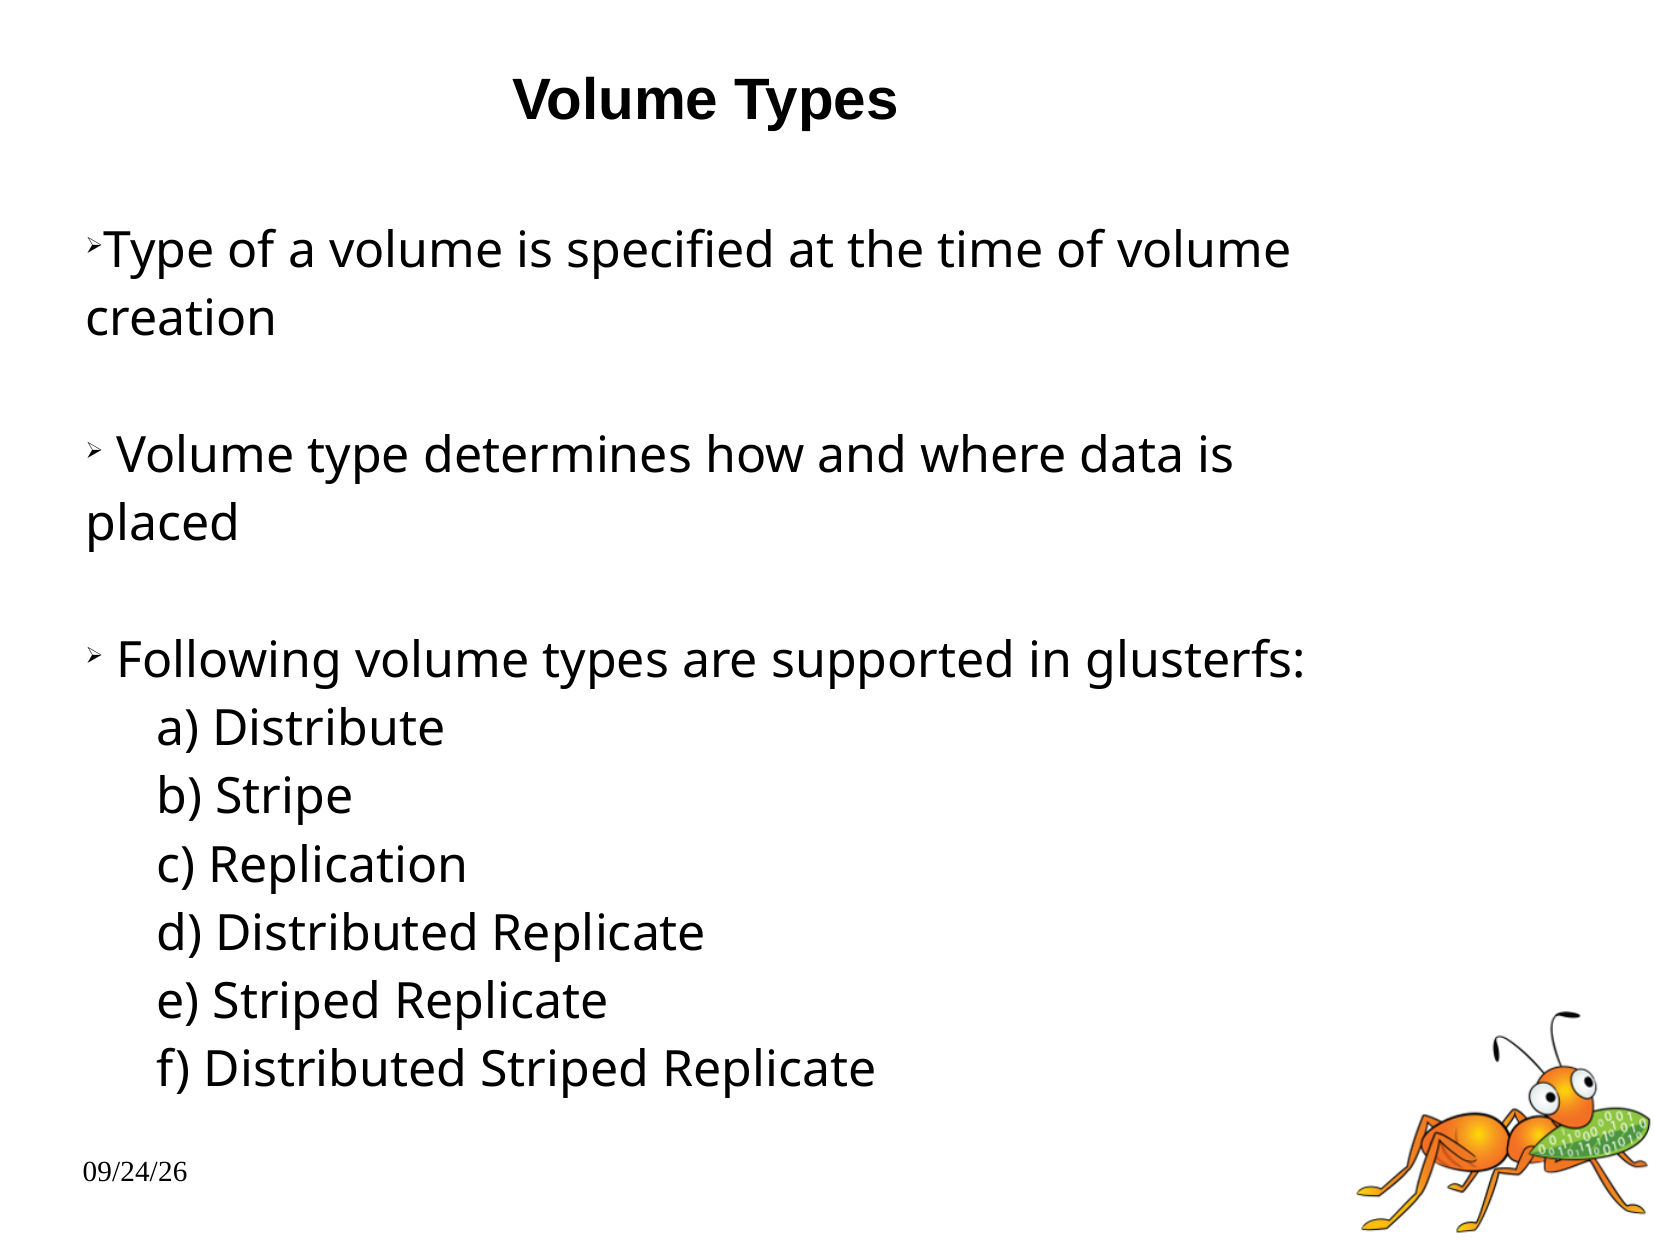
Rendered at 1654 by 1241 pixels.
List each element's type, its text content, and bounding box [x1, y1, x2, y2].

text_box Volume Types [70, 59, 1341, 139]
text_box Type of a volume is specified at the time of volume creation Volume type determines how and where data is placed Following volume types are supported in glusterfs: a) Distribute b) Stripe c) Replication d) Distributed Replicate e) Striped Replicate f) Distributed Striped Replicate [70, 206, 1400, 1037]
picture [1353, 1009, 1654, 1235]
